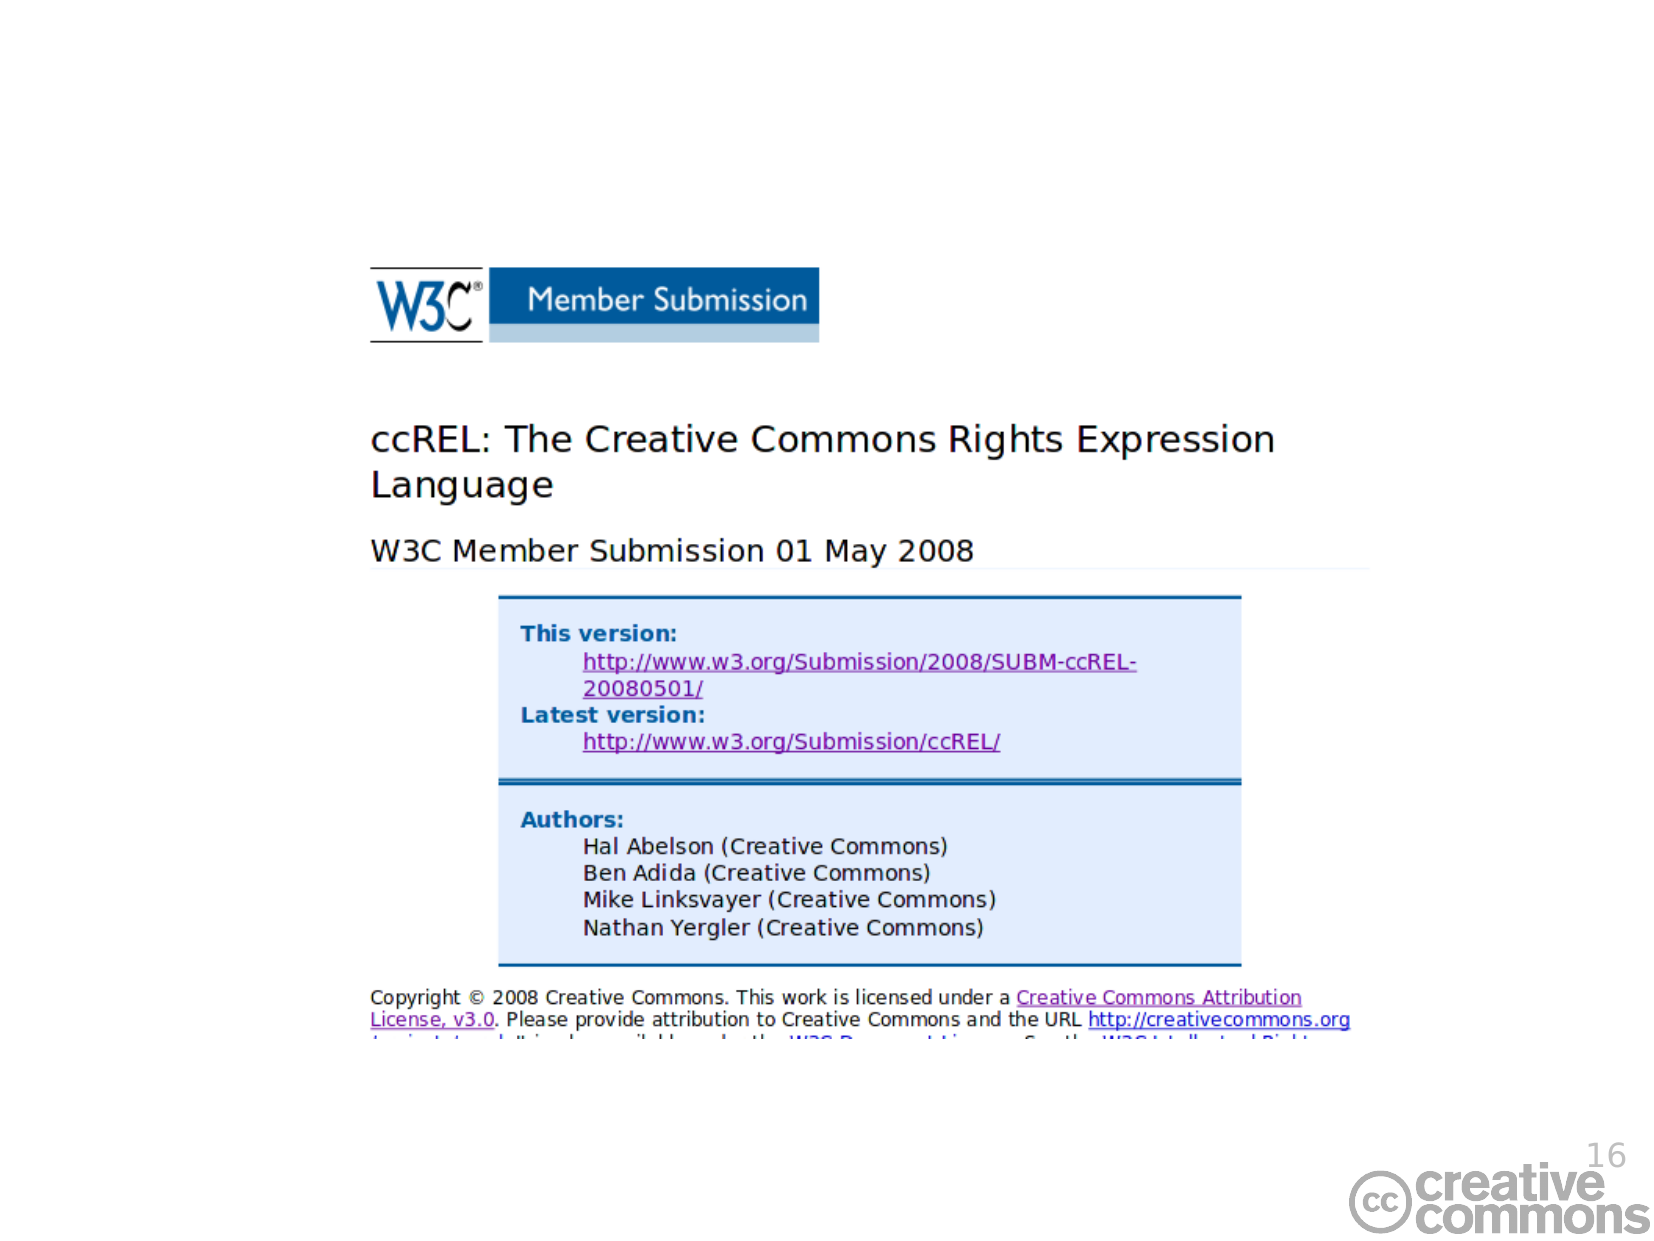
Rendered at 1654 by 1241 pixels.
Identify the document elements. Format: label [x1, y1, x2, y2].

picture [261, 202, 1392, 1039]
picture [1349, 1162, 1650, 1234]
